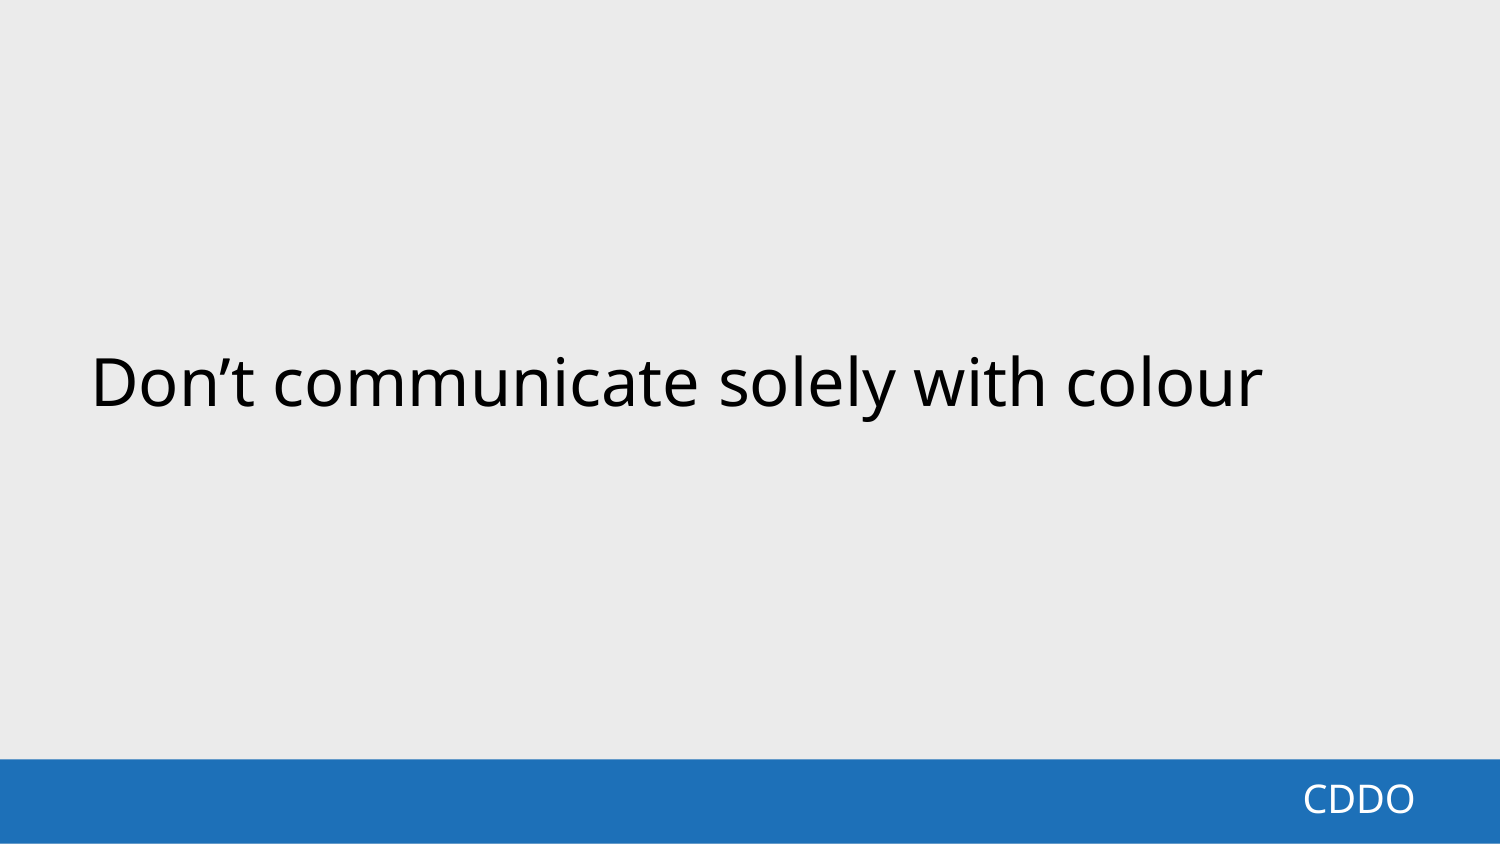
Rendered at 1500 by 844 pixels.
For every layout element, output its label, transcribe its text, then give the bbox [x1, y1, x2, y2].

text_box Don’t communicate solely with colour [87, 0, 1416, 760]
